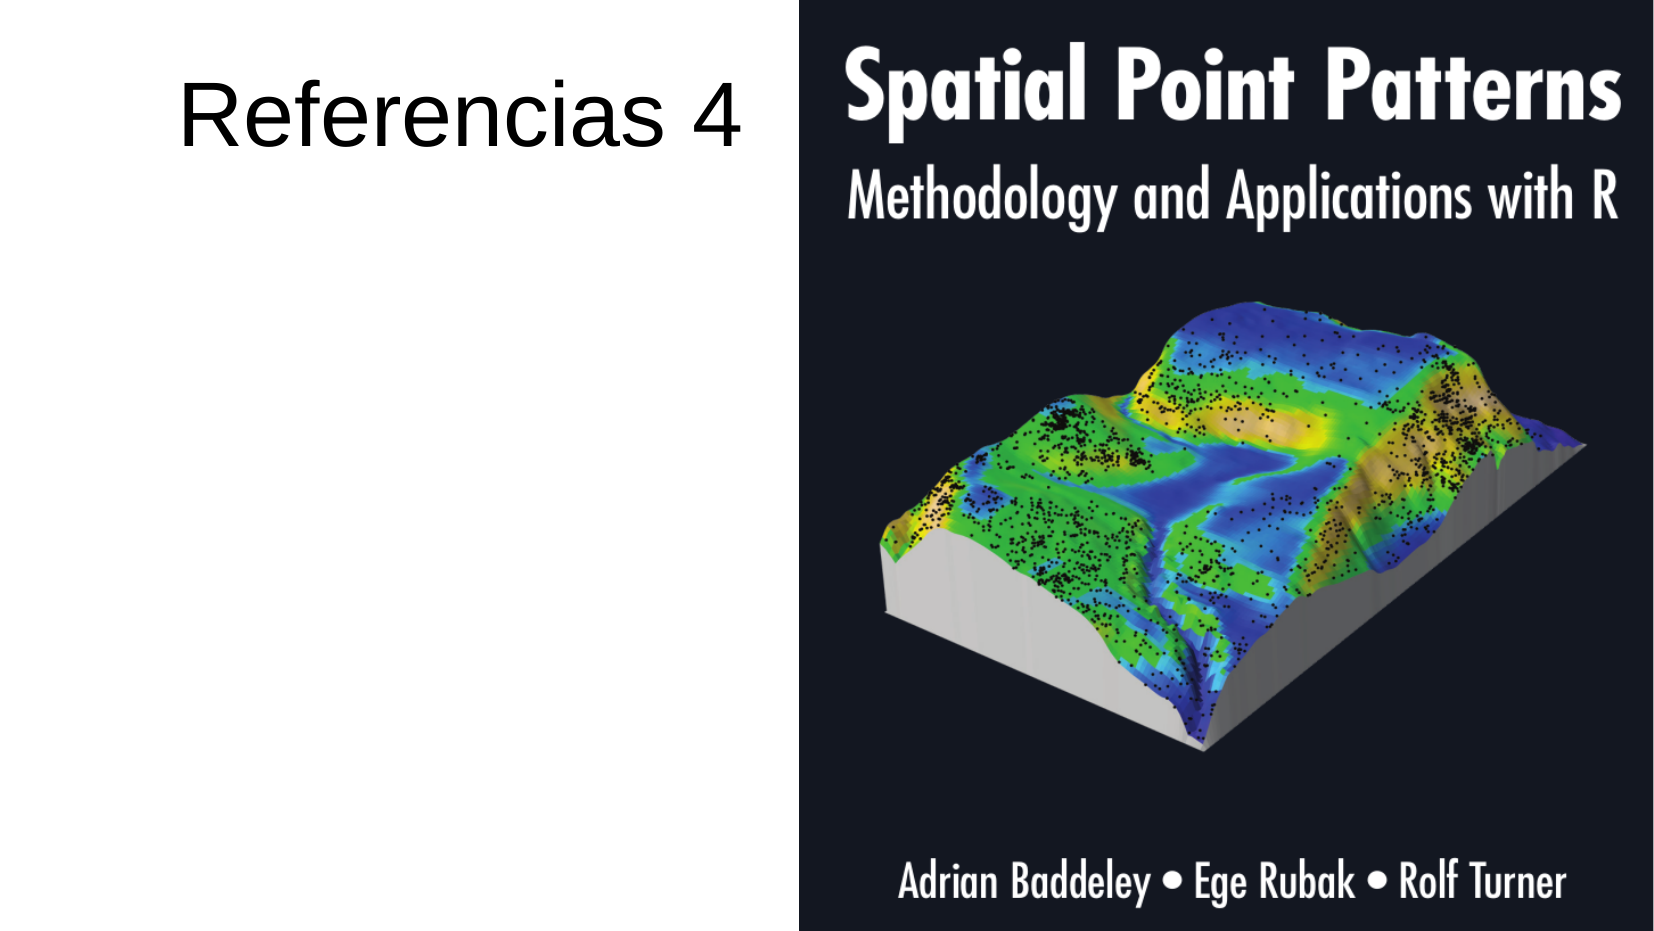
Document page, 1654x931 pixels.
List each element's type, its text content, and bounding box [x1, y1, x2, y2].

picture [799, 0, 1654, 931]
title Referencias 4 [0, 37, 799, 193]
